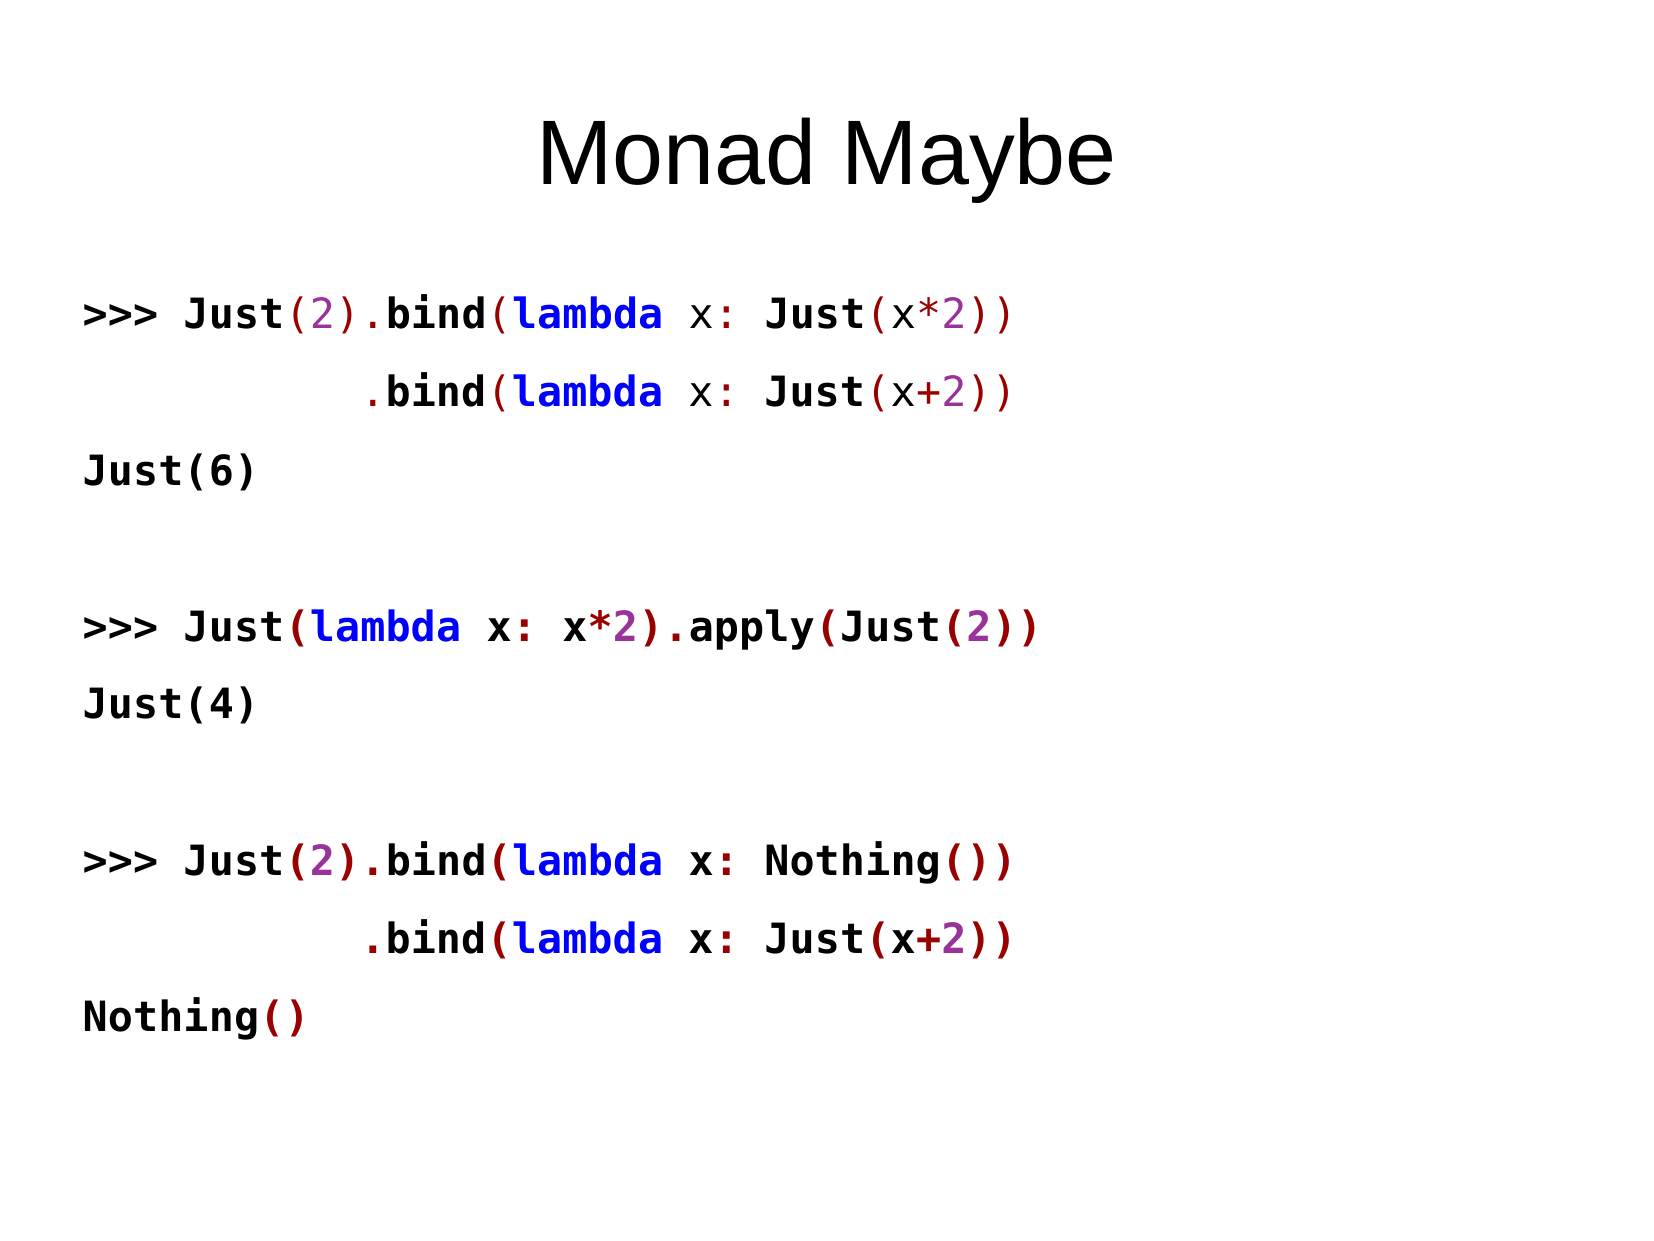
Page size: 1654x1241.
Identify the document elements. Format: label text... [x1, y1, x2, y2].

title Monad Maybe [82, 49, 1571, 257]
list >>> Just(2).bind(lambda x: Just(x*2)) .bind(lambda x: Just(x+2)) Just(6) >>> Just(lambda x: x*2).apply(Just(2)) Just(4) >>> Just(2).bind(lambda x: Nothing()) .bind(lambda x: Just(x+2)) Nothing() [82, 290, 1538, 1111]
